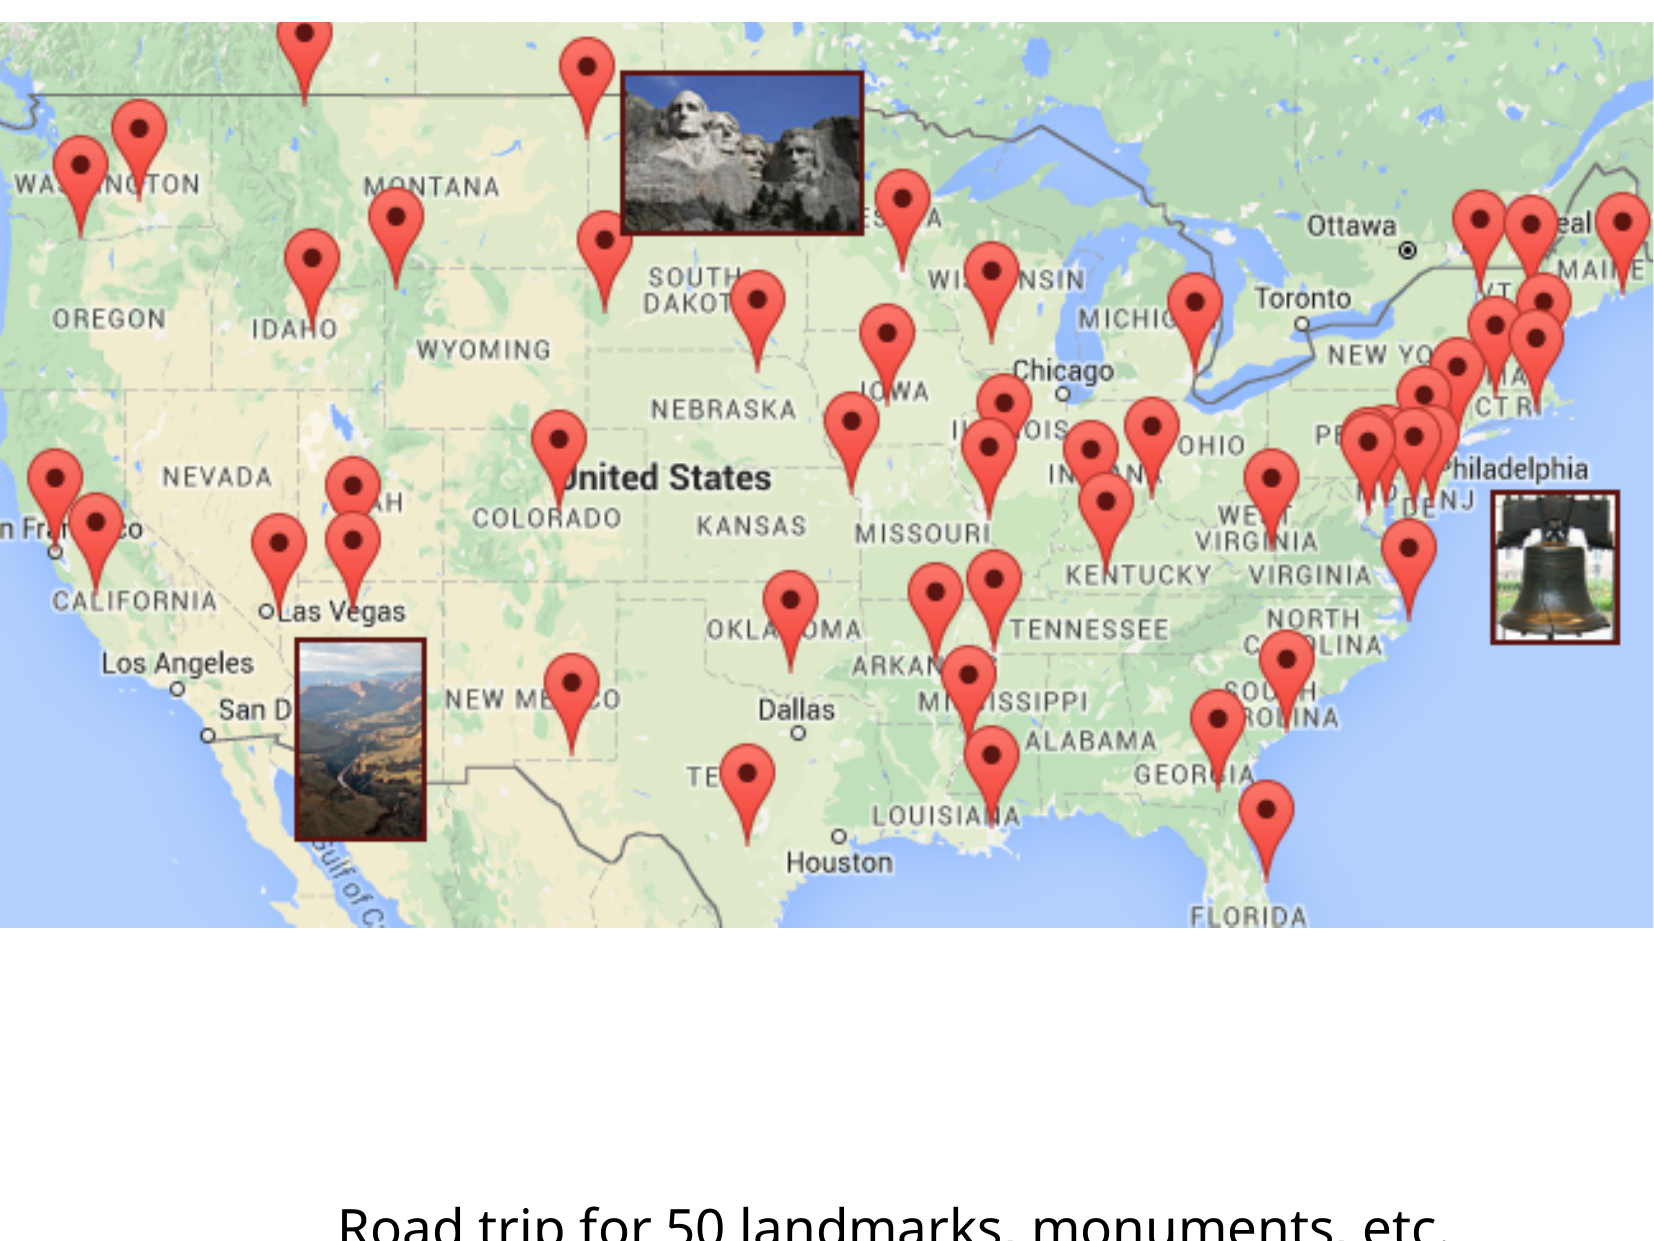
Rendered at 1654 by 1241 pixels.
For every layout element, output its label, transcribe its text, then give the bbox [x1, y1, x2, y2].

text_box [0, 928, 1654, 1241]
text_box Road trip for 50 landmarks, monuments, etc. [337, 1190, 1535, 1241]
picture [0, 22, 1654, 928]
text_box [0, 0, 1654, 22]
